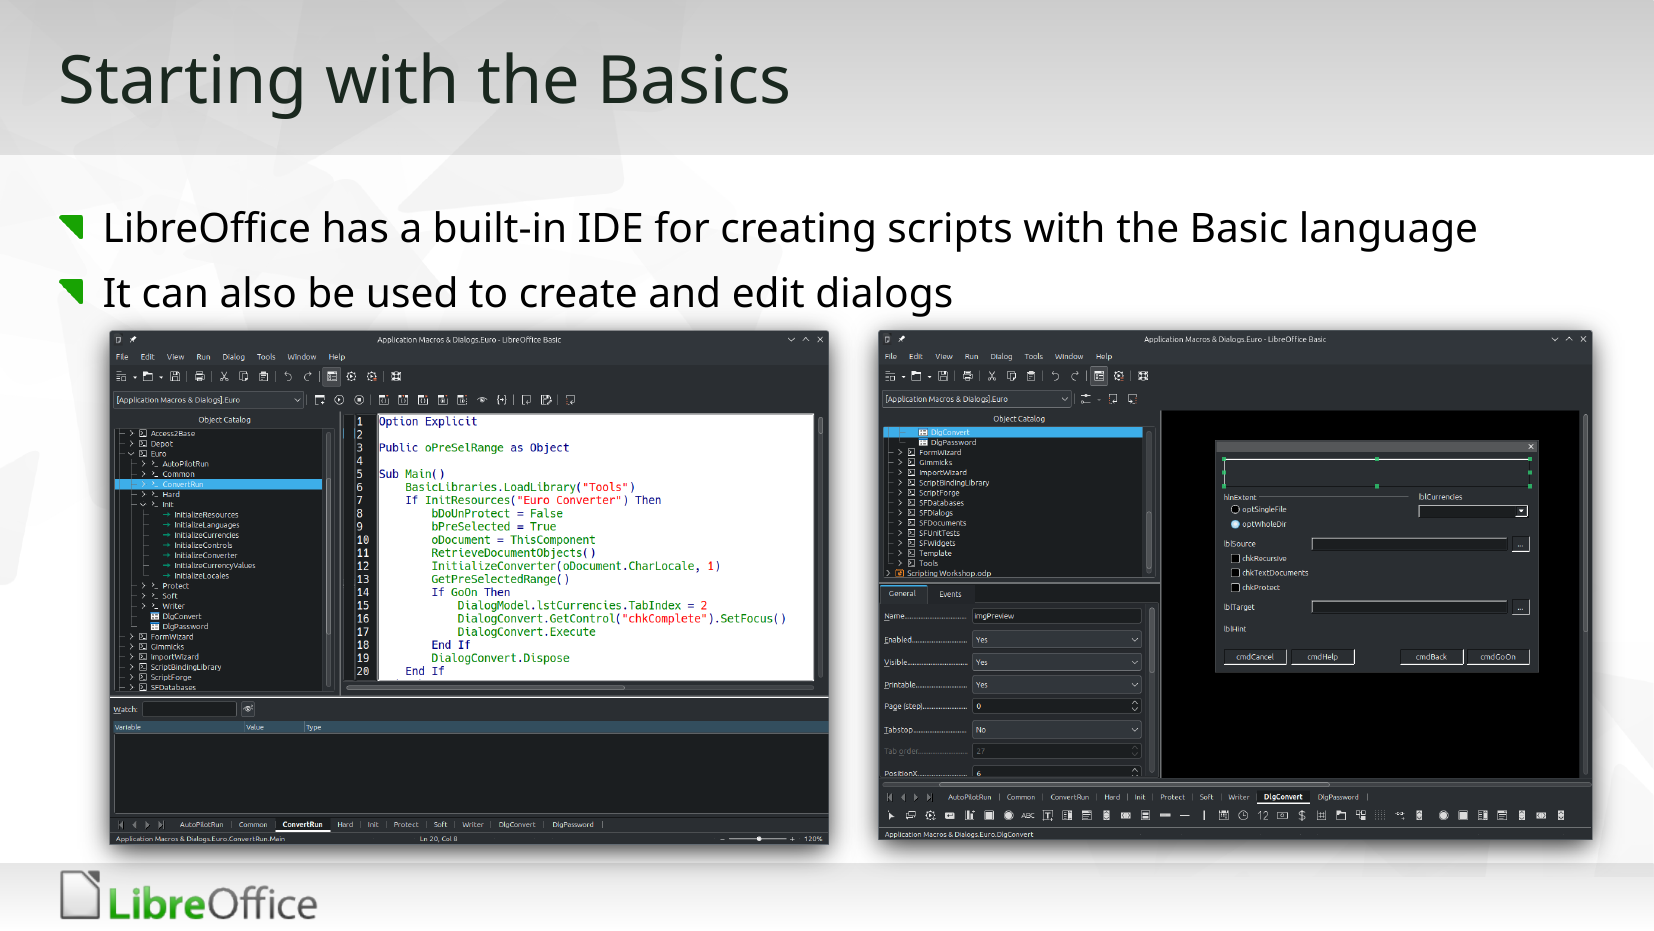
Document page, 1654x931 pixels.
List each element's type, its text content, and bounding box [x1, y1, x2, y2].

picture [41, 299, 1654, 931]
title Starting with the Basics [59, 22, 1595, 133]
list LibreOffice has a built-in IDE for creating scripts with the Basic language It can also be used to create and edit dialogs [59, 199, 1595, 739]
picture [0, 0, 783, 698]
